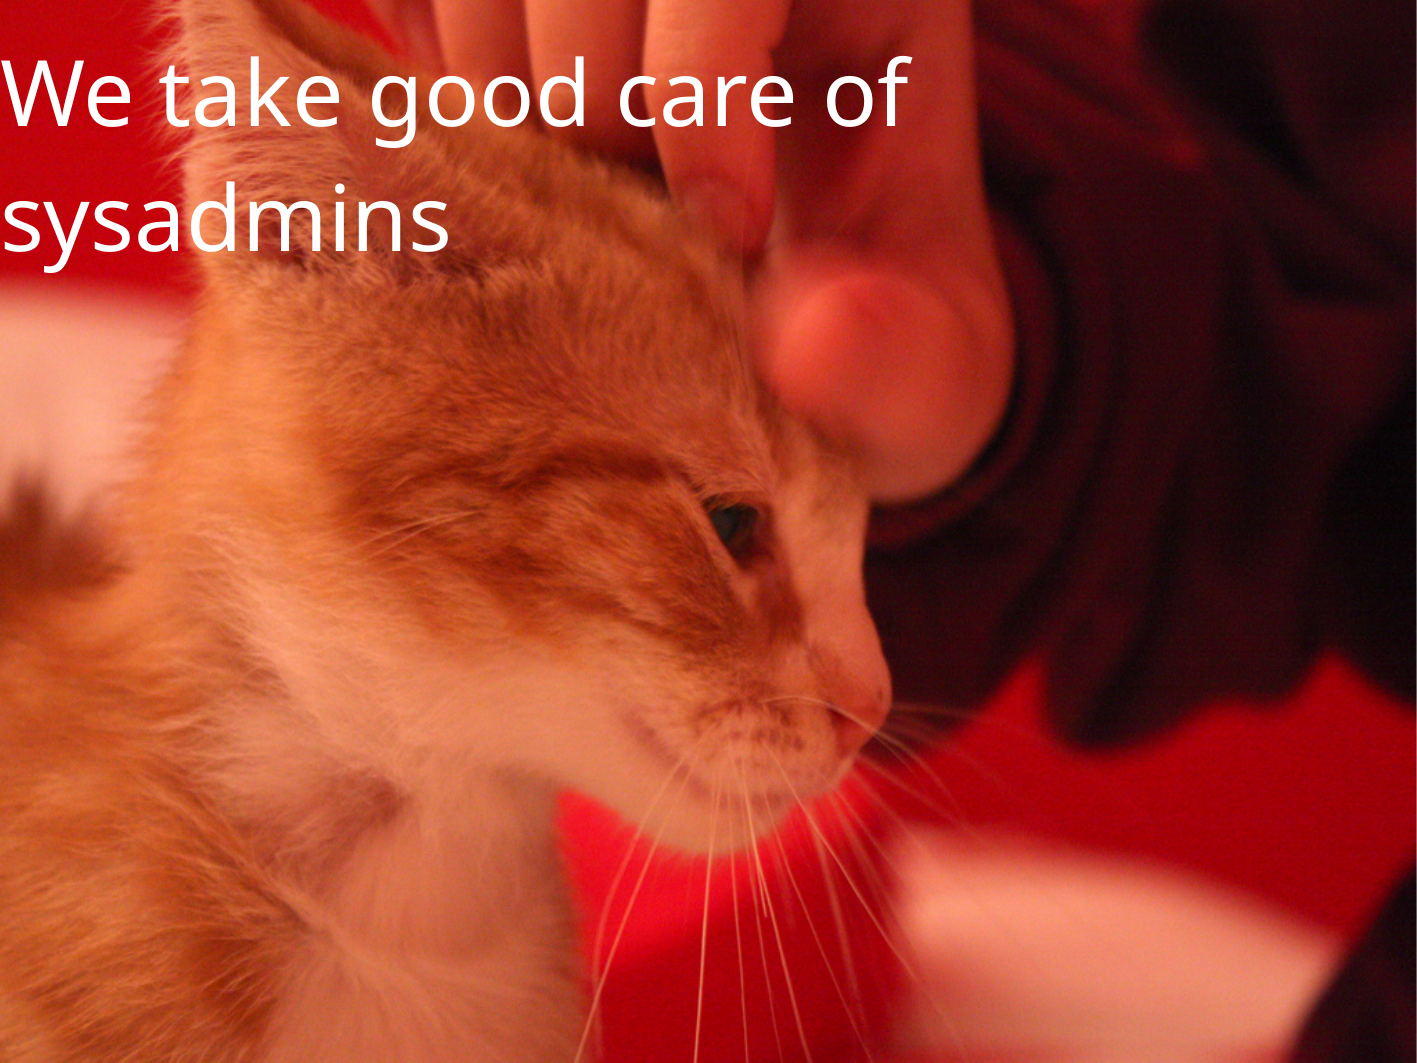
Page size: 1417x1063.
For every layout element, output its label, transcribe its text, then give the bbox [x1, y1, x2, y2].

picture [0, 0, 1417, 1063]
text_box We take good care of sysadmins [0, 25, 1066, 283]
